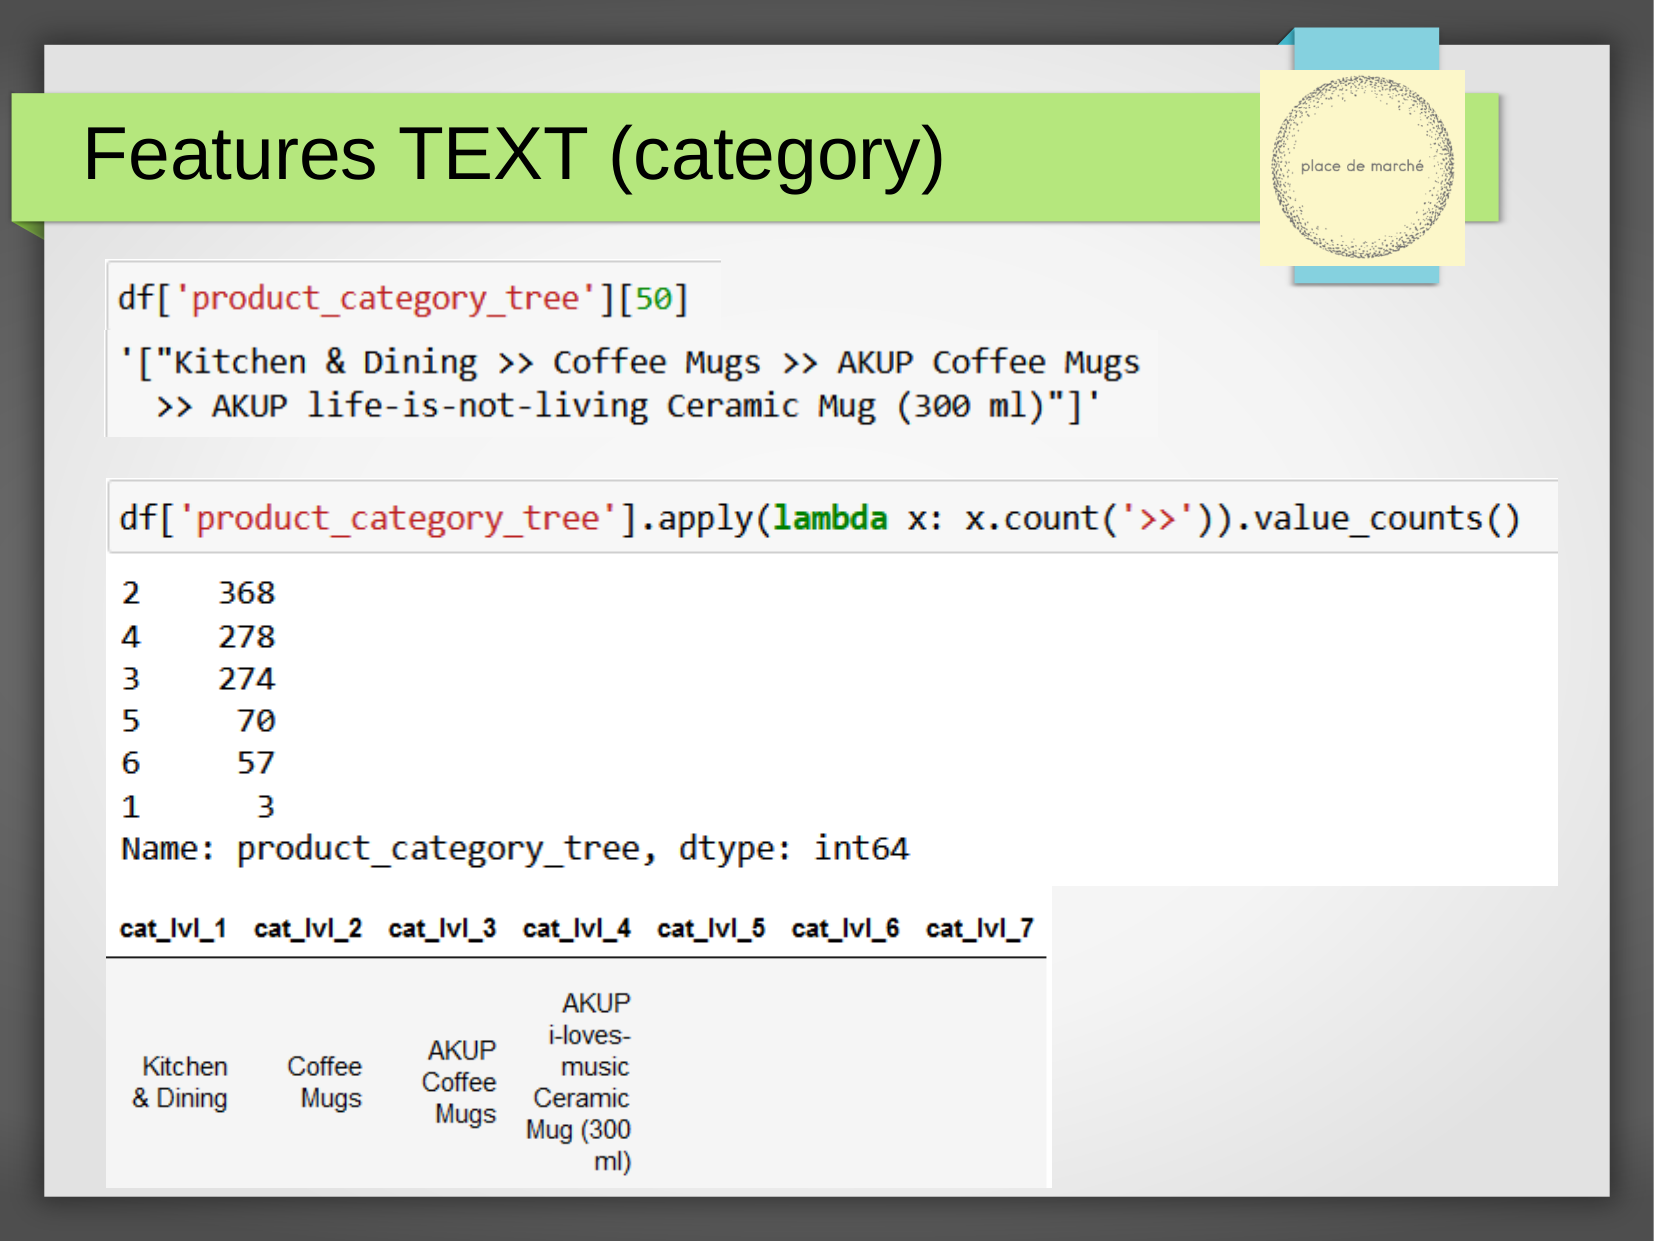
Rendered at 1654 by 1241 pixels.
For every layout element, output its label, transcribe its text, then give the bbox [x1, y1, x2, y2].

picture [0, 0, 1654, 1241]
title Features TEXT (category) [82, 94, 1260, 213]
